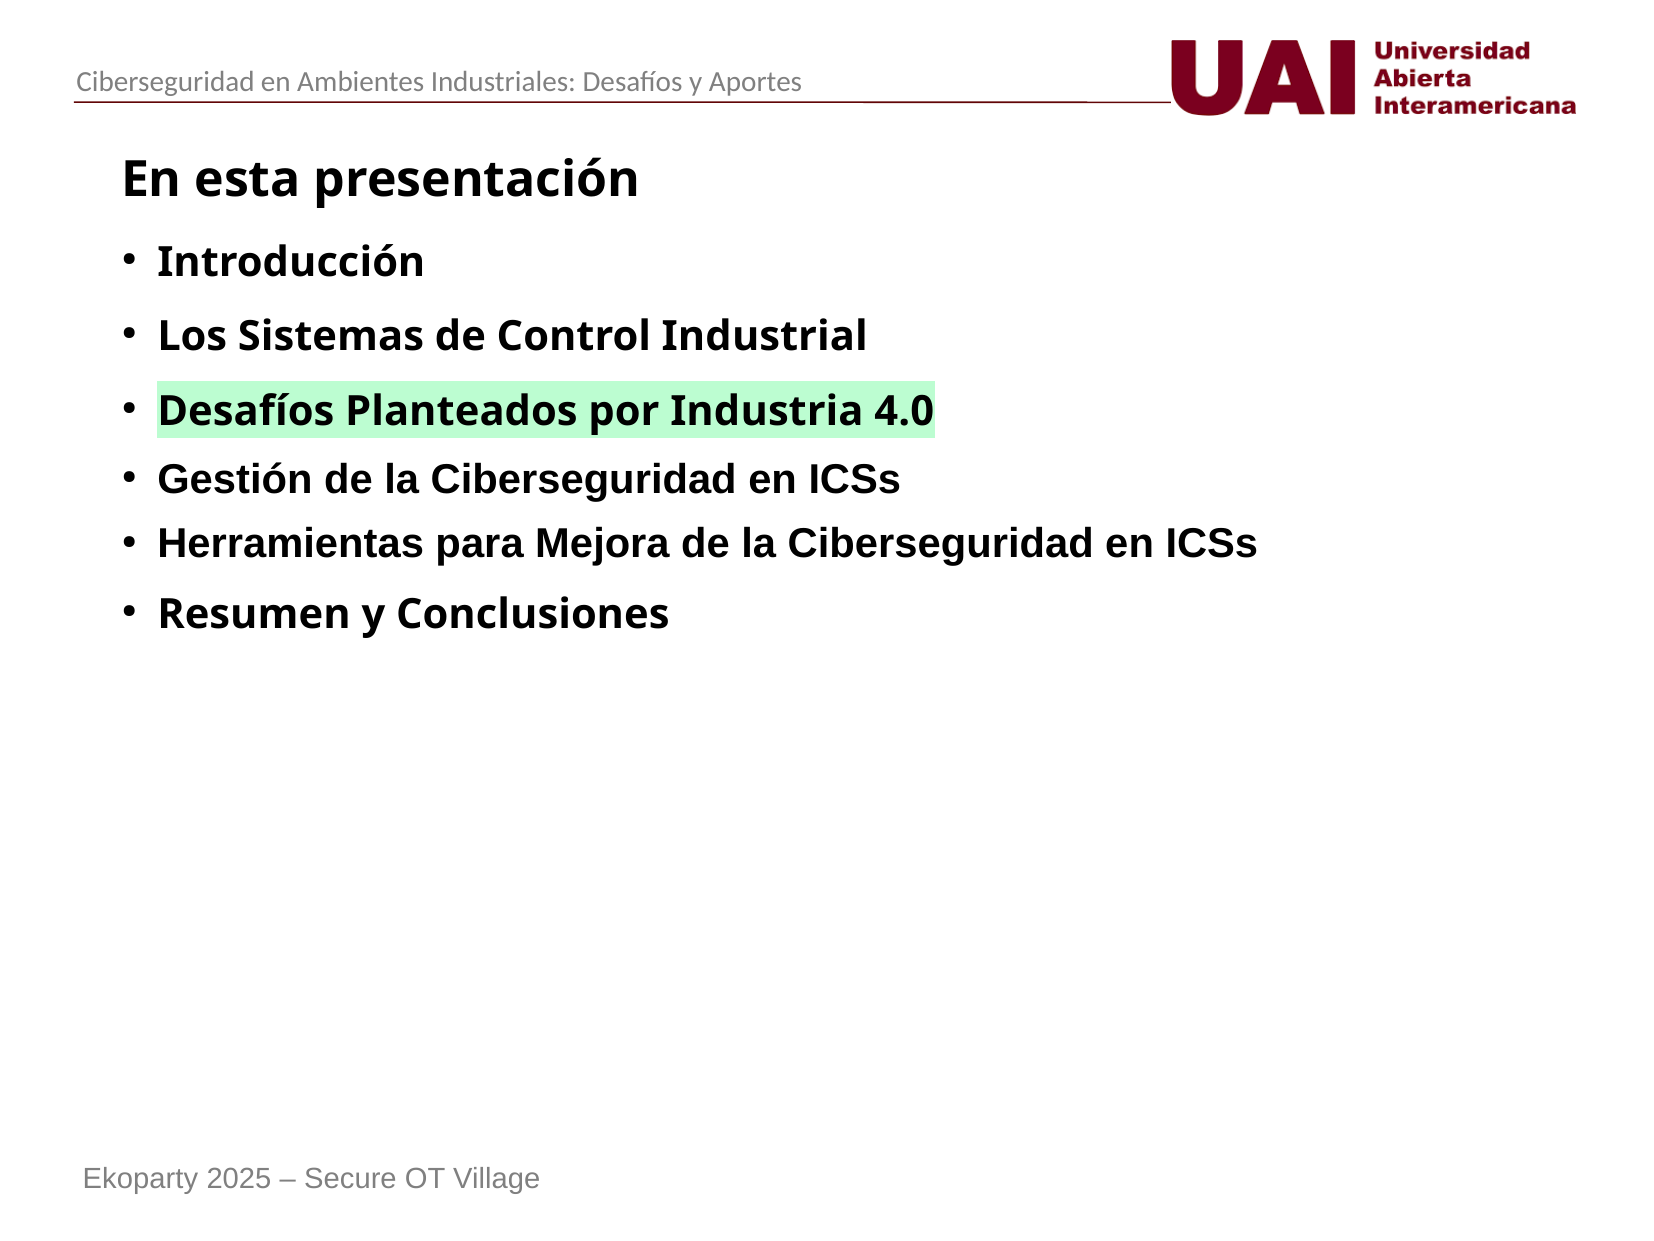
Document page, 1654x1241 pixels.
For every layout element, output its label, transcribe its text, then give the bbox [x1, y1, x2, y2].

picture [1171, 40, 1577, 116]
text_box Introducción Los Sistemas de Control Industrial Desafíos Planteados por Industria 4.0 Gestión de la Ciberseguridad en ICSs Herramientas para Mejora de la Ciberseguridad en ICSs Resumen y Conclusiones [107, 223, 1512, 1063]
text_box En esta presentación [106, 135, 731, 219]
